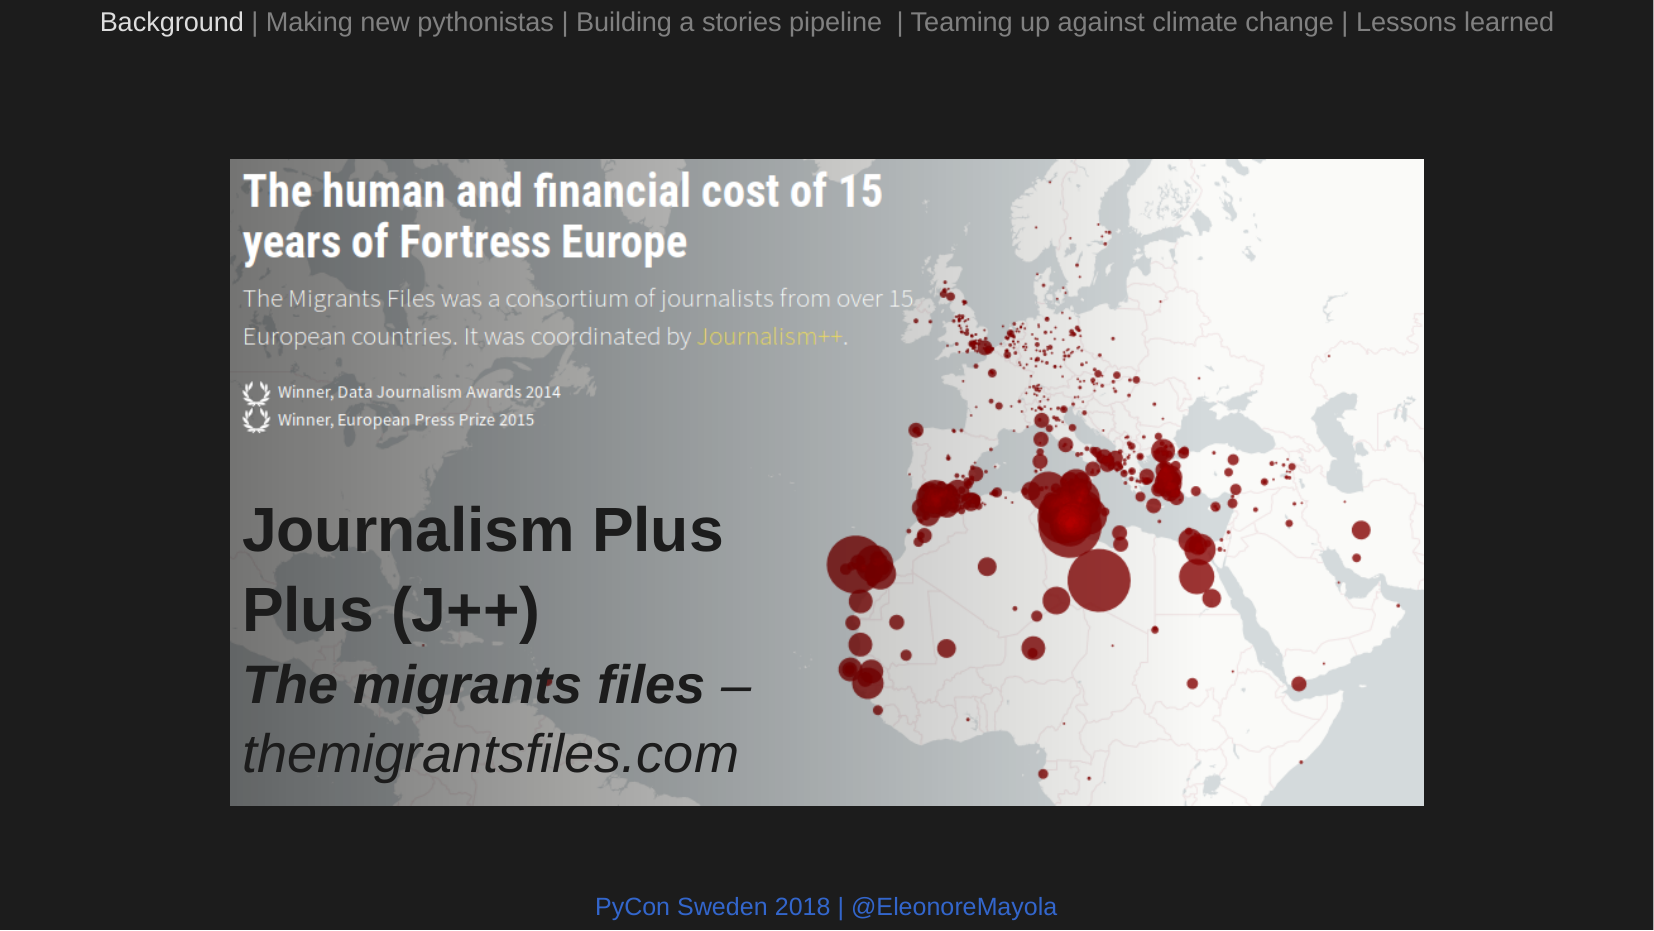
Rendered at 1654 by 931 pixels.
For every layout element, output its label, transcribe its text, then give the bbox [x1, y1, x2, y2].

text_box PyCon Sweden 2018 | @EleonoreMayola [460, 885, 1193, 931]
text_box Journalism Plus Plus (J++) The migrants files – themigrantsfiles.com [242, 425, 857, 844]
text_box Background | Making new pythonistas | Building a stories pipeline | Teaming up against climate change | Lessons learned [0, 0, 1654, 57]
picture [230, 159, 1424, 806]
